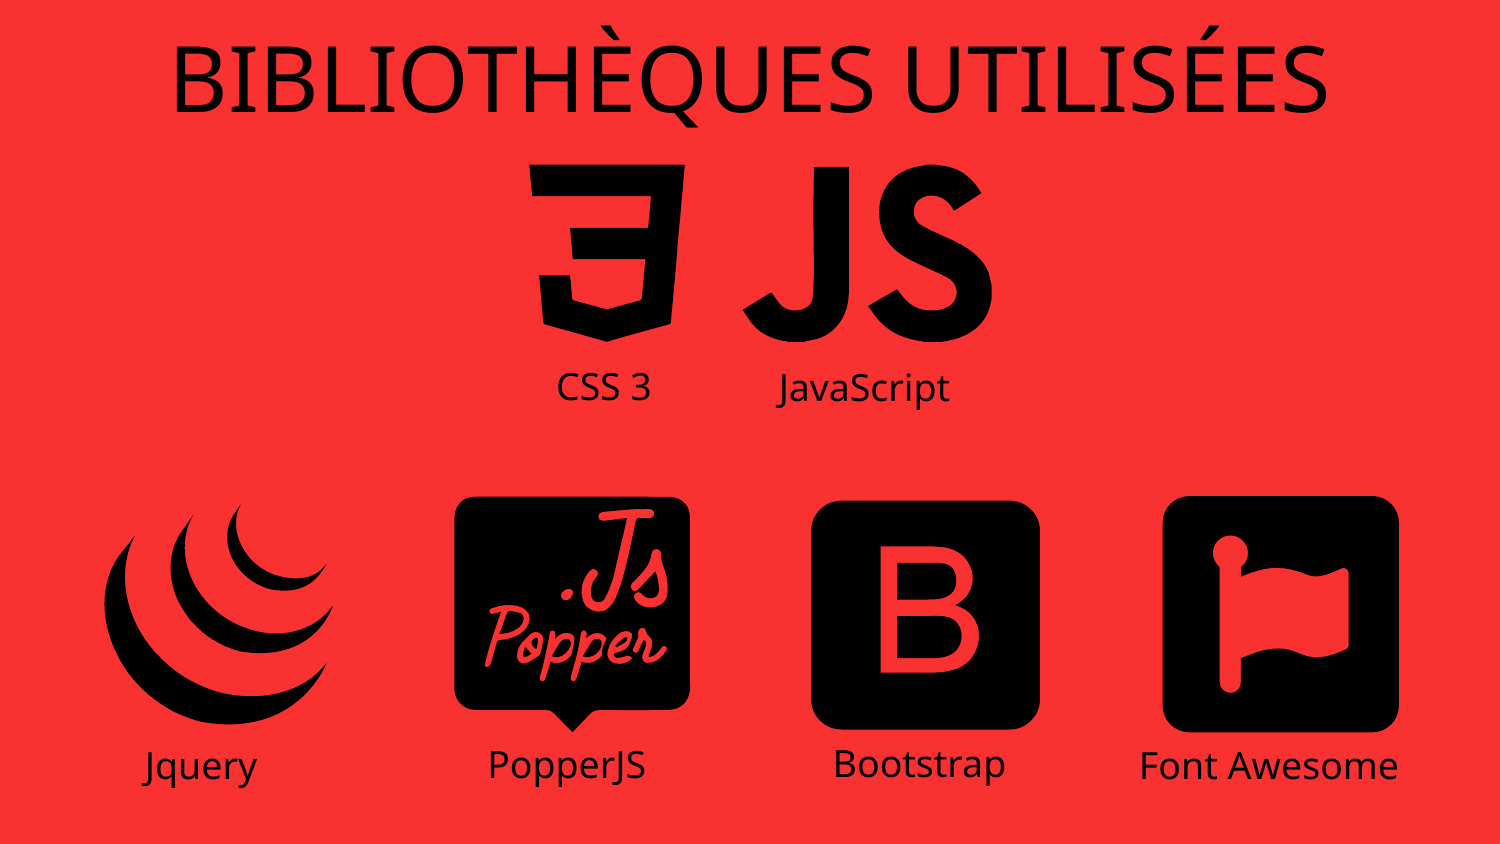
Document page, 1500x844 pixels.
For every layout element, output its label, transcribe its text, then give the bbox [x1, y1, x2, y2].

text_box PopperJS [472, 731, 678, 792]
picture [808, 496, 1045, 733]
text_box Font Awesome [1124, 732, 1430, 793]
picture [529, 164, 686, 342]
picture [742, 164, 992, 342]
text_box JavaScript [763, 354, 981, 415]
text_box Jquery [130, 732, 284, 793]
text_box BIBLIOTHÈQUES UTILISÉES [0, 0, 1500, 154]
text_box CSS 3 [541, 352, 674, 413]
picture [100, 496, 337, 733]
picture [1162, 496, 1399, 732]
picture [454, 496, 691, 733]
text_box Bootstrap [817, 730, 1028, 790]
